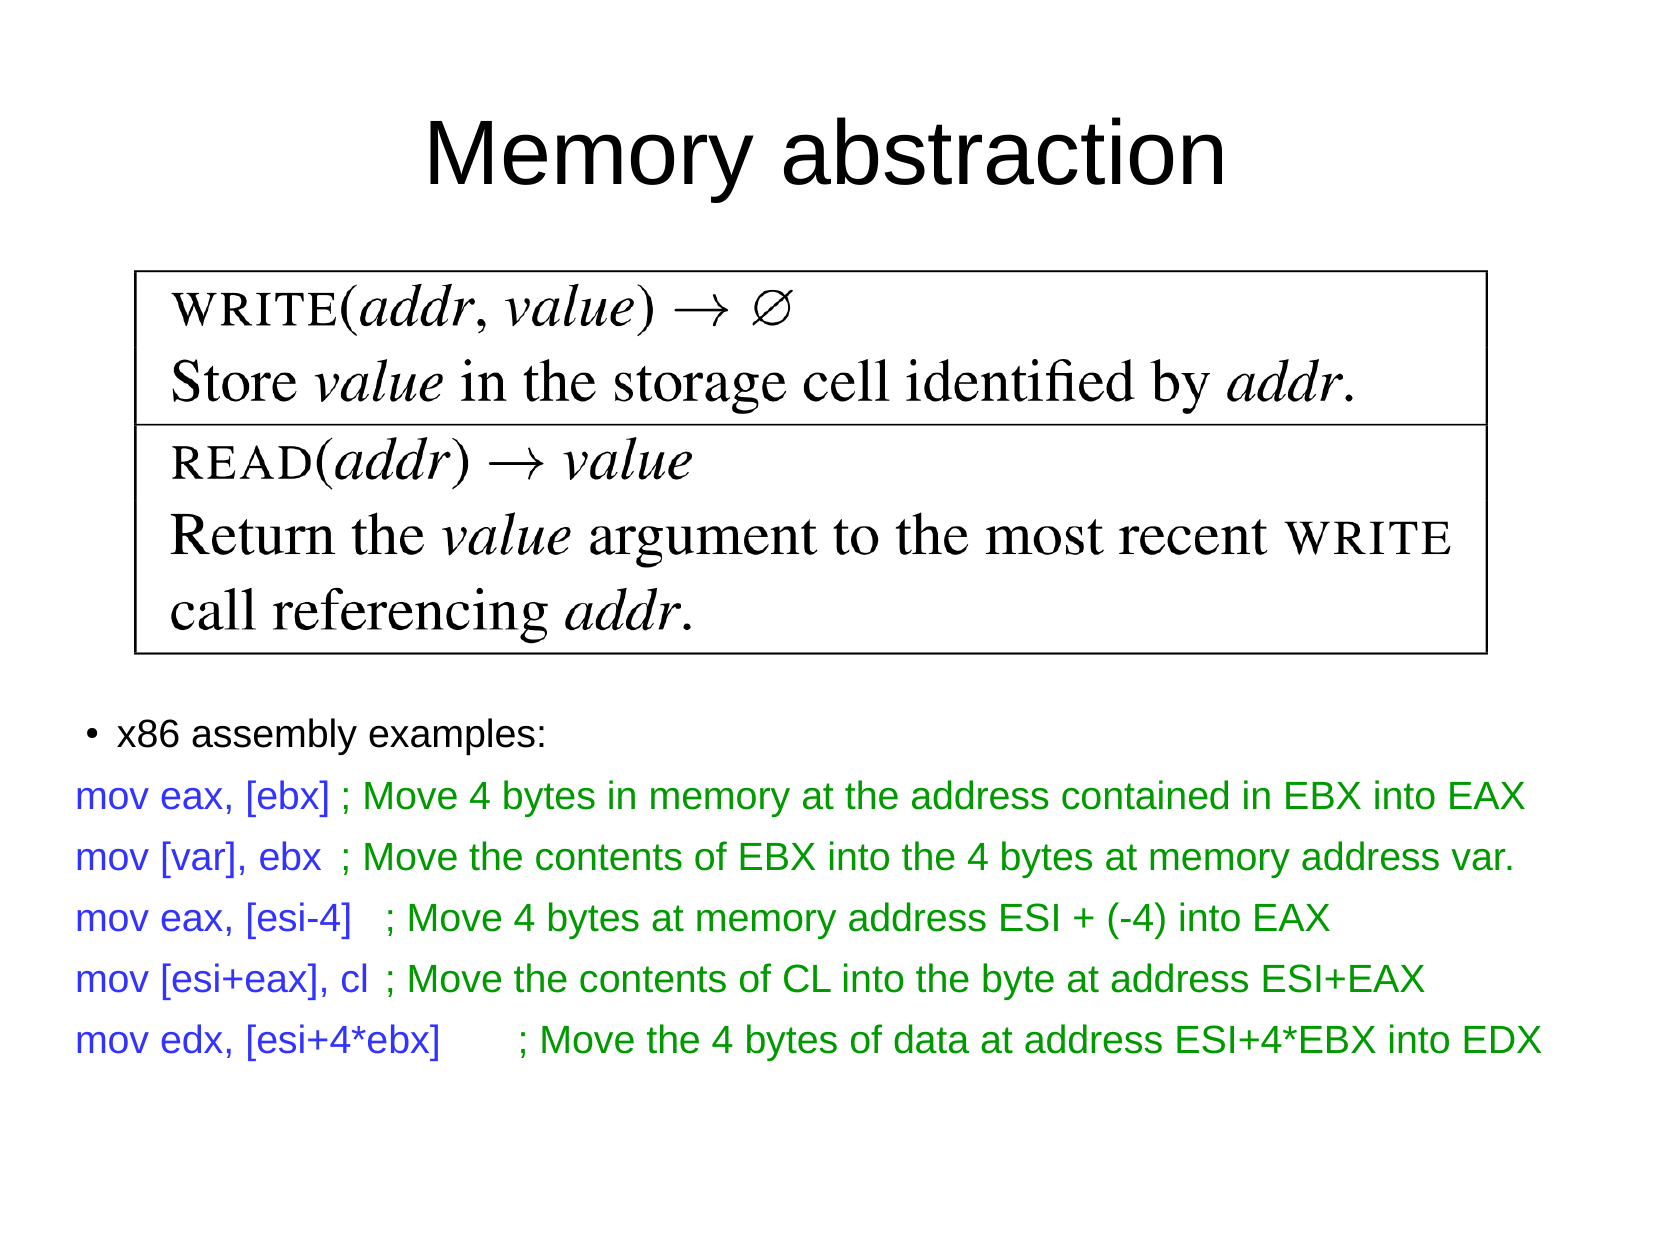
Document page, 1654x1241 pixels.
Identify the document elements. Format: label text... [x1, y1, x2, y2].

list x86 assembly examples: mov eax, [ebx] ; Move 4 bytes in memory at the address contained in EBX into EAX mov [var], ebx ; Move the contents of EBX into the 4 bytes at memory address var. mov eax, [esi-4] ; Move 4 bytes at memory address ESI + (-4) into EAX mov [esi+eax], cl ; Move the contents of CL into the byte at address ESI+EAX mov edx, [esi+4*ebx] ; Move the 4 bytes of data at address ESI+4*EBX into EDX [75, 712, 1564, 1163]
picture [112, 250, 1501, 676]
title Memory abstraction [82, 49, 1571, 257]
